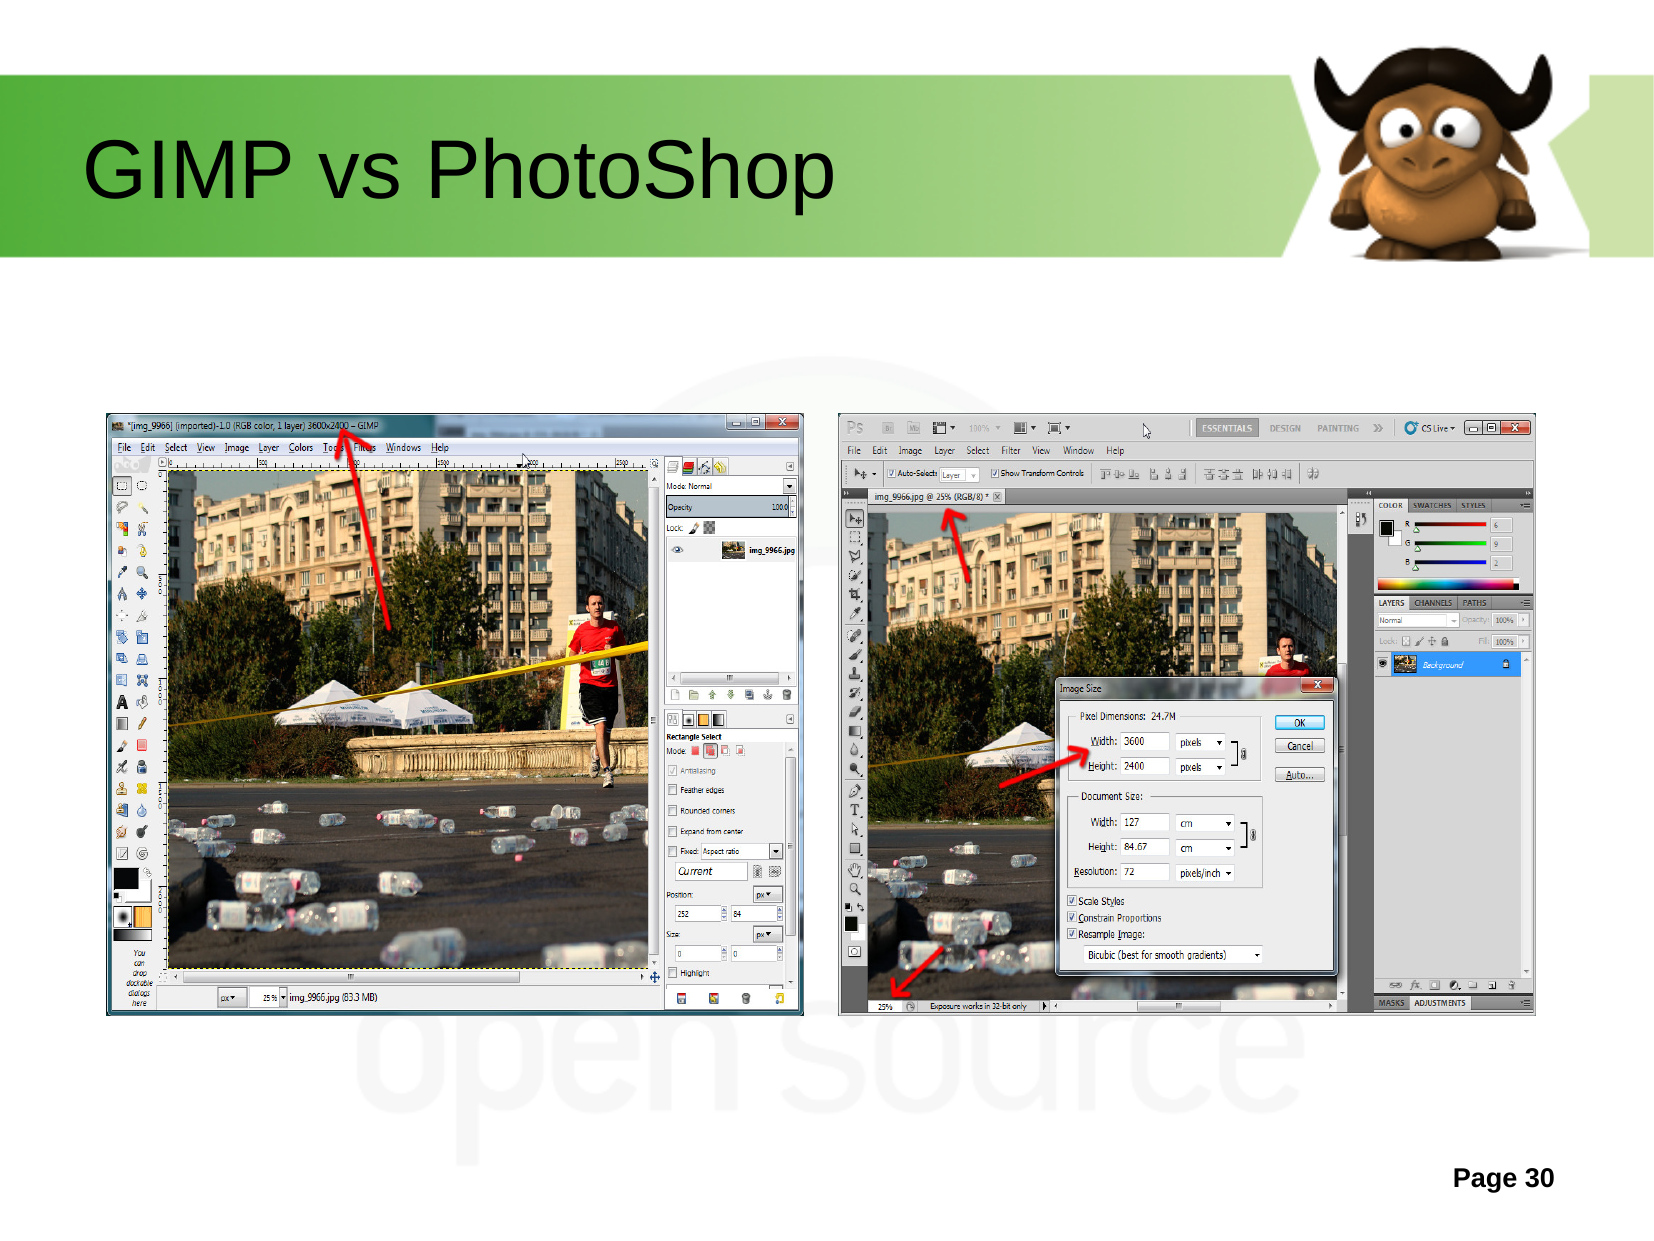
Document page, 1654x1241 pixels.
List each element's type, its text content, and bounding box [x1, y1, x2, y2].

picture [0, 0, 1654, 1241]
title GIMP vs PhotoShop [82, 61, 1571, 269]
